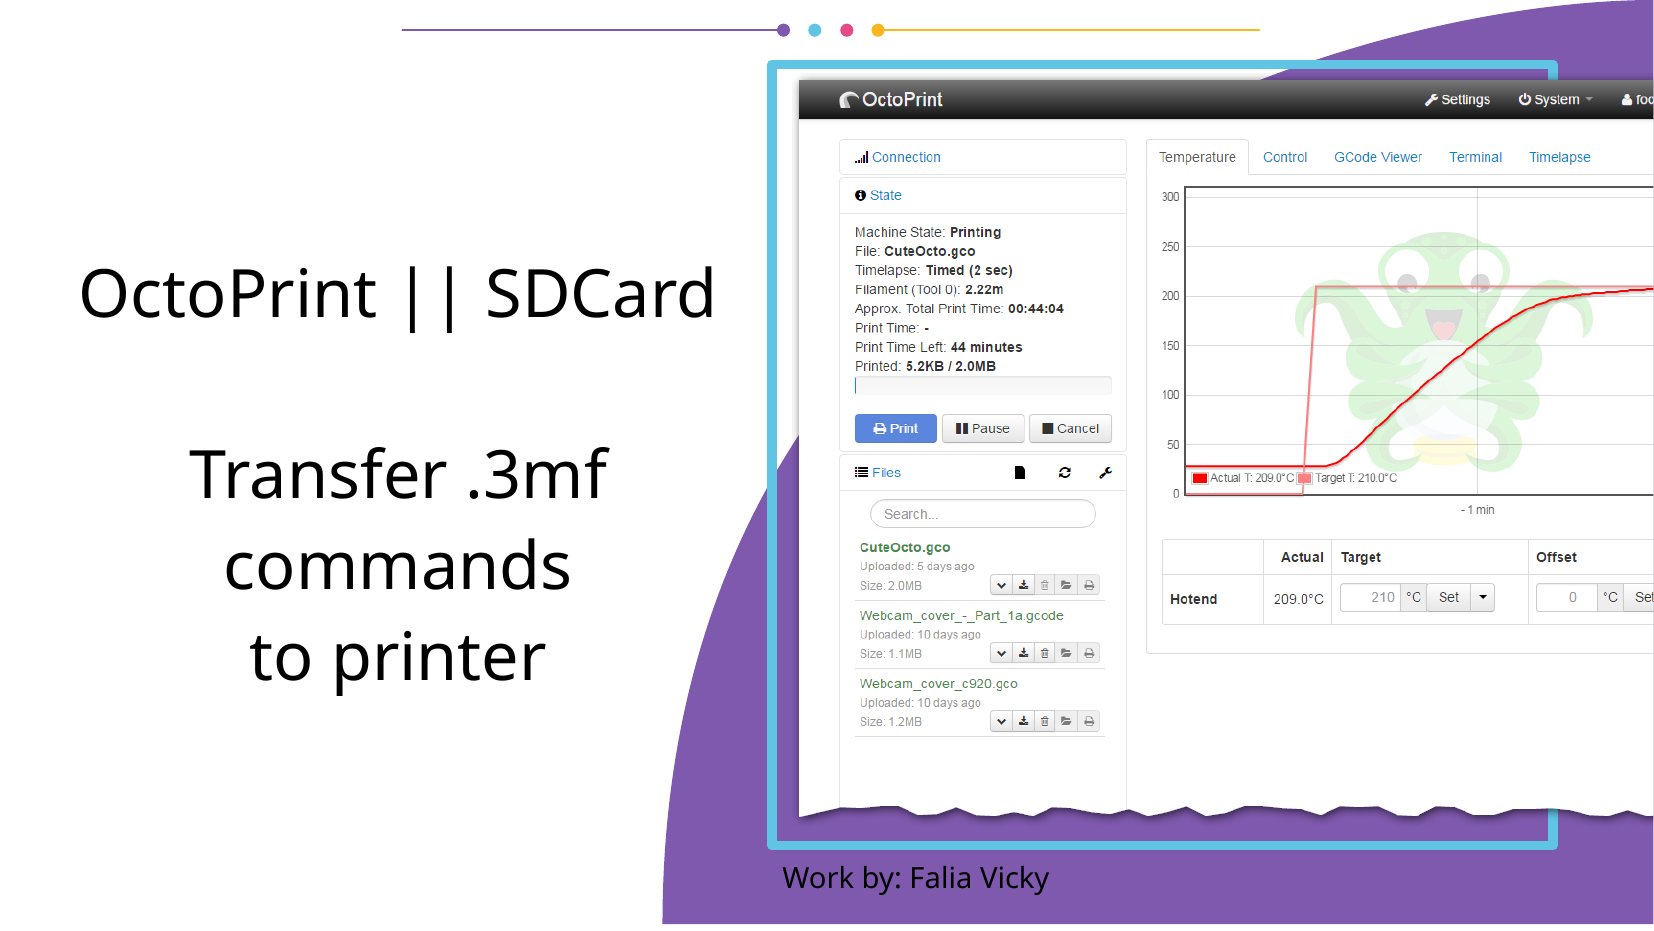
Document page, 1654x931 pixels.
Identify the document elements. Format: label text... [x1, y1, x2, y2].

picture [792, 73, 1654, 827]
title OctoPrint || SDCard Transfer .3mf commands to printer [0, 109, 798, 837]
text_box Work by: Falia Vicky [767, 849, 1065, 905]
